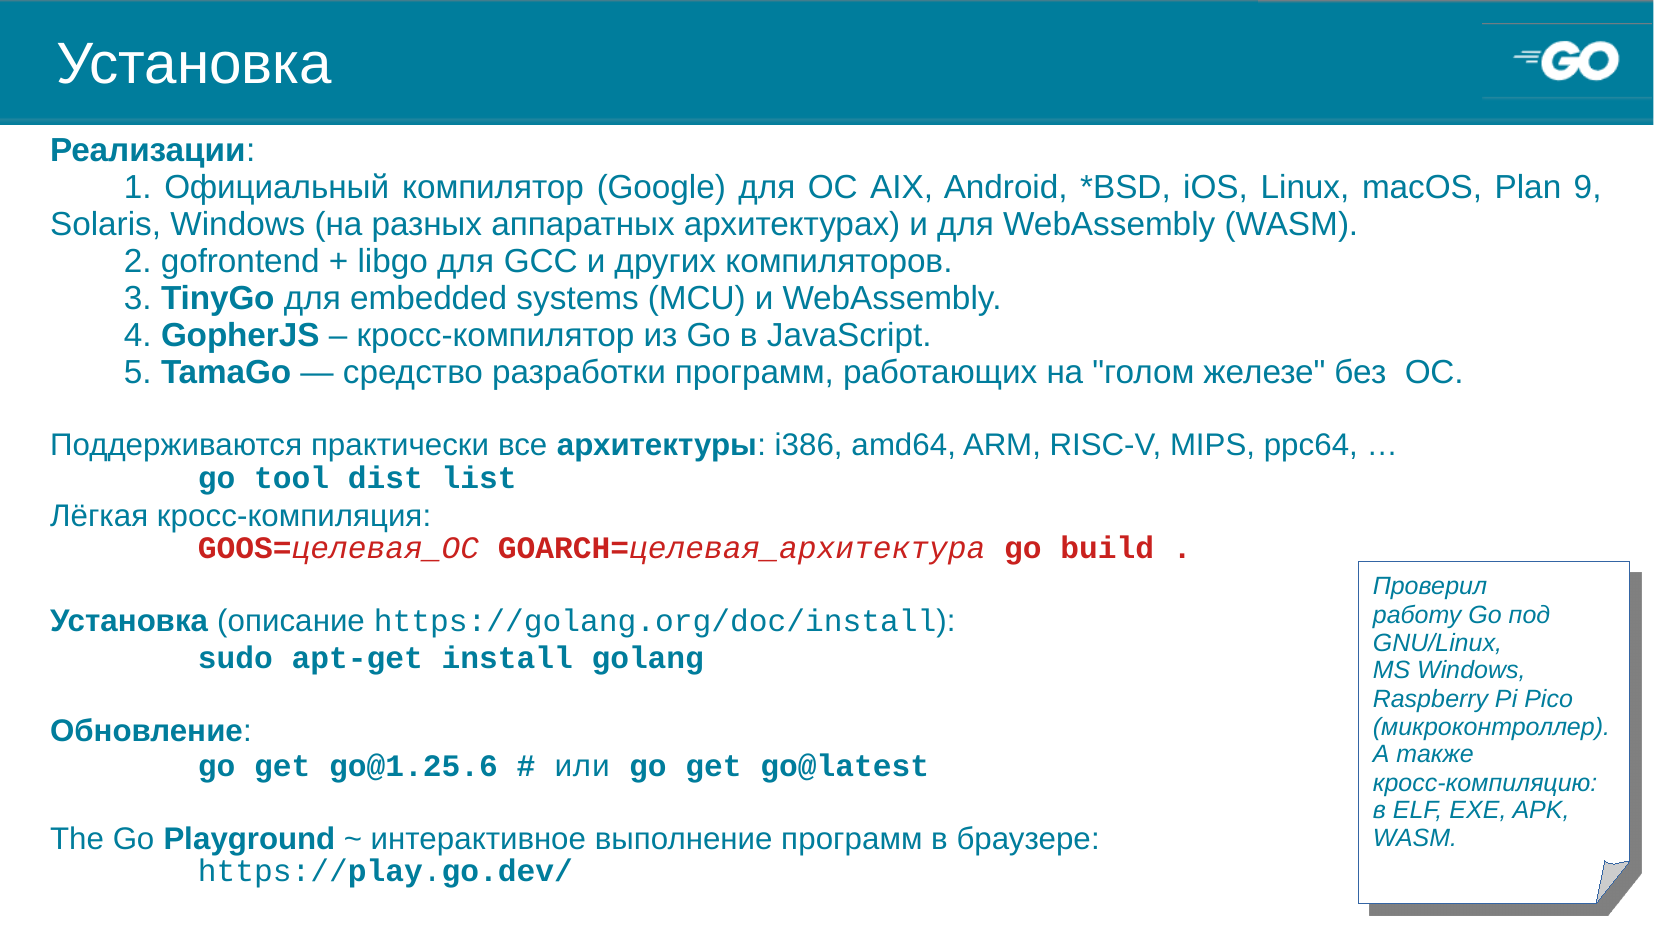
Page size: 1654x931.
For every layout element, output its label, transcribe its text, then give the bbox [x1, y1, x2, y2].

picture [1542, 41, 1619, 81]
text_box Проверил работу Go под GNU/Linux, MS Windows, Raspberry Pi Pico (микроконтроллер). А также кросс-компиляцию: в ELF, EXE, APK, WASM. [1358, 561, 1630, 904]
text_box Установка [41, 23, 1495, 104]
text_box Реализации: 1. Официальный компилятор (Google) для ОС AIX, Android, *BSD, iOS, Linux, macOS, Plan 9, Solaris, Windows (на разных аппаратных архитектурах) и для WebAssembly (WASM). 2. gofrontend + libgo для GCC и других компиляторов. 3. TinyGo для embedded systems (MCU) и WebAssembly. 4. GopherJS – кросс-компилятор из Go в JavaScript. 5. TamaGo — средство разработки программ, работающих на "голом железе" без ОС. Поддерживаются практически все архитектуры: i386, amd64, ARM, RISC-V, MIPS, ppc64, … go tool dist list Лёгкая кросс-компиляция: GOOS=целевая_ОС GOARCH=целевая_архитектура go build . Установка (описание https://golang.org/doc/install): sudo apt-get install golang Обновление: go get go@1.25.6 # или go get go@latest The Go Playground ~ интерактивное выполнение программ в браузере: https://play.go.dev/ [35, 124, 1619, 899]
